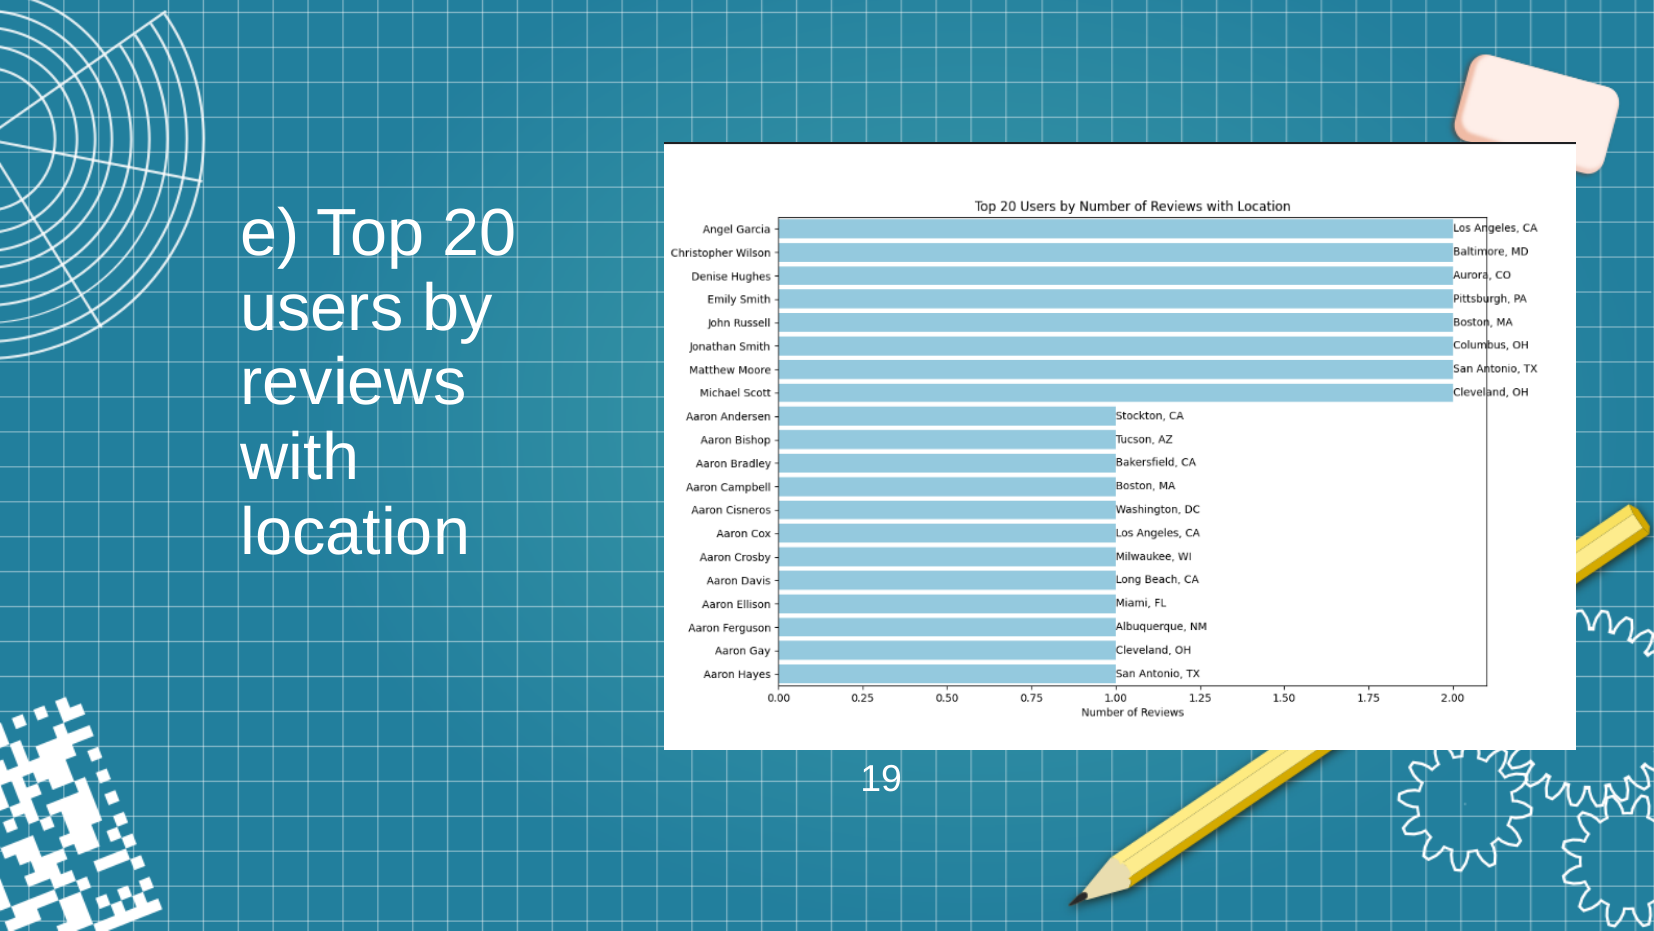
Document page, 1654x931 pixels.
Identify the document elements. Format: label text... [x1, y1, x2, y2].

text_box e) Top 20 users by reviews with location [225, 187, 601, 751]
text_box <number> [750, 751, 1013, 806]
picture [0, 0, 1654, 931]
